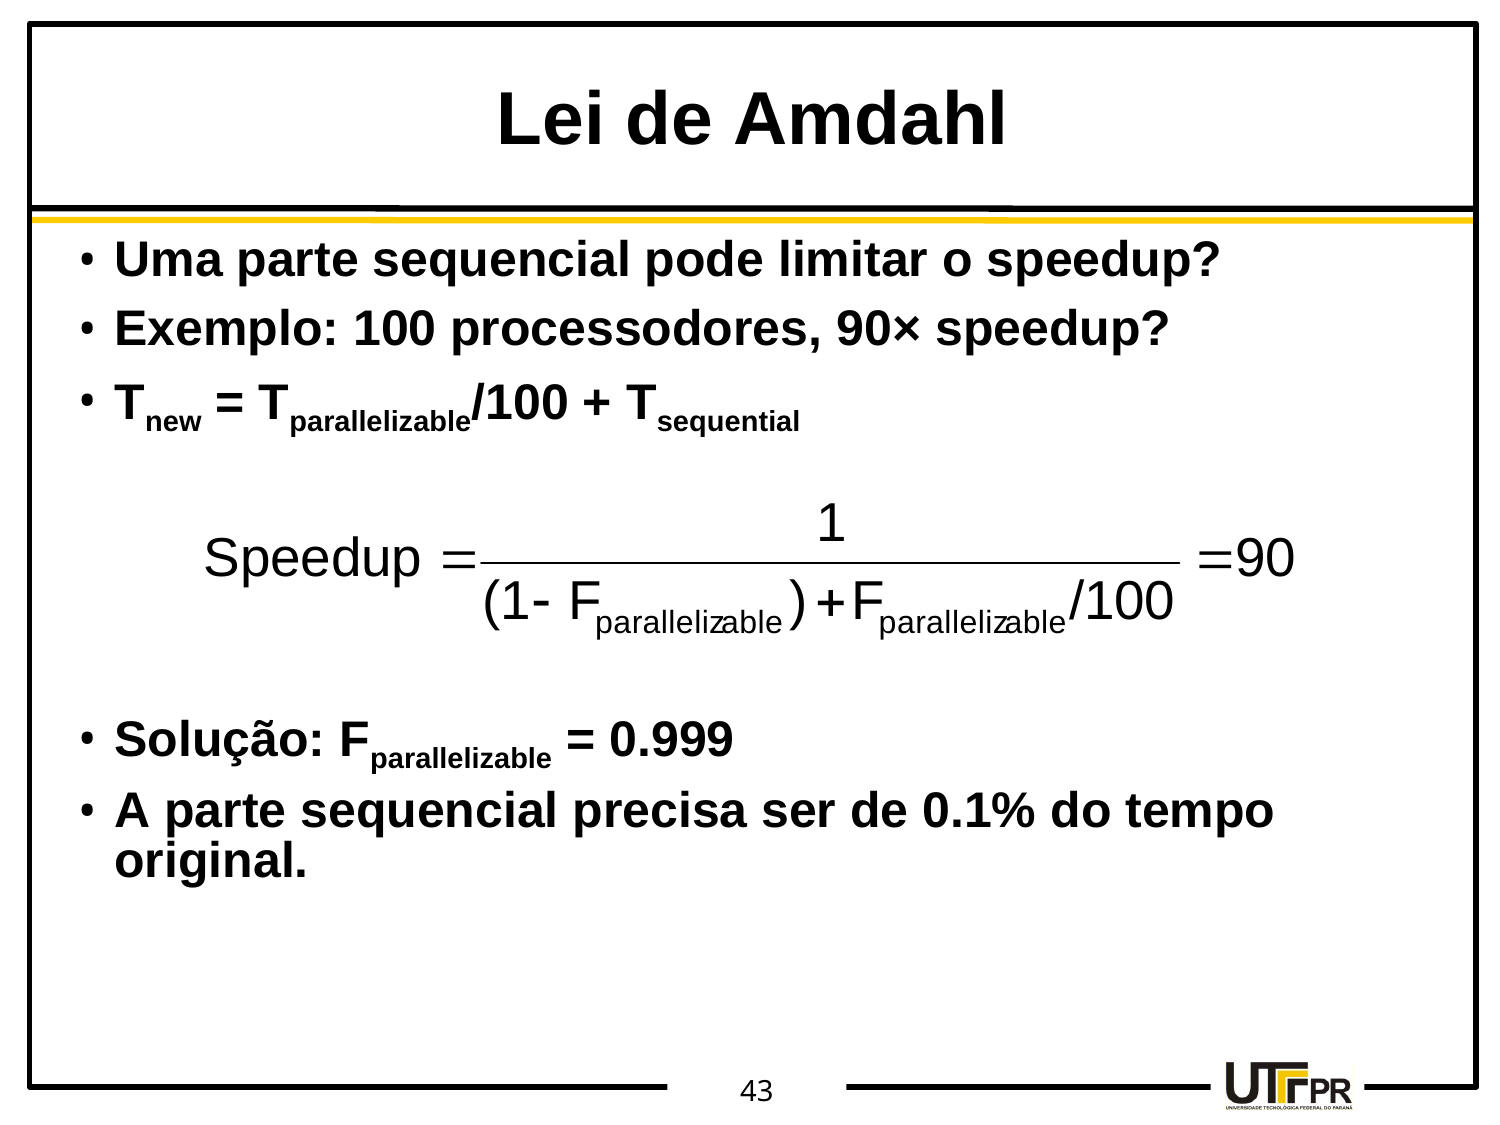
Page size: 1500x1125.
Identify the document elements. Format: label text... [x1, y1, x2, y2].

picture [1225, 1063, 1353, 1110]
chart [196, 489, 1304, 650]
list Uma parte sequencial pode limitar o speedup? Exemplo: 100 processodores, 90× speedup? Tnew = Tparallelizable/100 + Tsequential Solução: Fparallelizable = 0.999 A parte sequencial precisa ser de 0.1% do tempo original. [41, 236, 1459, 1063]
title Lei de Amdahl [29, 47, 1477, 195]
